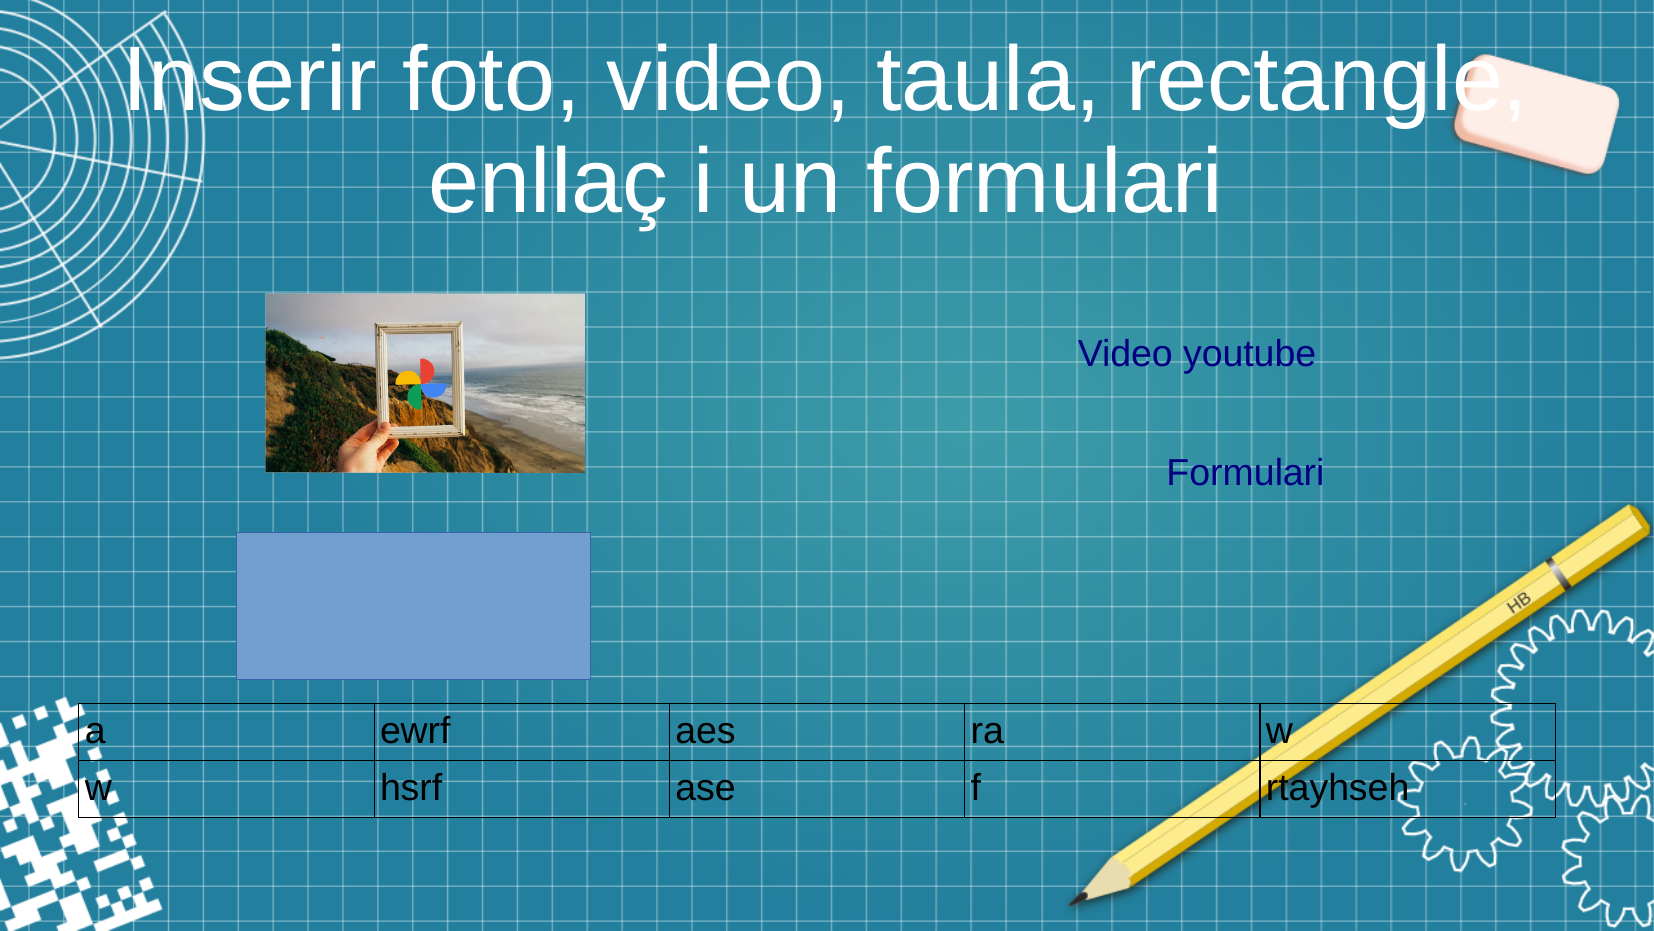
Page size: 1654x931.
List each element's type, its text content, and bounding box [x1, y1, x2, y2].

table_cell w [79, 761, 374, 817]
text_box Video youtube [1063, 325, 1359, 383]
text_box Formulari [1151, 443, 1350, 503]
table_header ra [965, 704, 1259, 760]
table_header a [79, 704, 374, 760]
table_cell f [965, 761, 1259, 817]
table_header ewrf [375, 704, 669, 760]
table_header aes [670, 704, 964, 760]
title Inserir foto, video, taula, rectangle, enllaç i un formulari [82, 23, 1571, 237]
text_box [236, 532, 591, 680]
table_cell ase [670, 761, 964, 817]
table_cell rtayhseh [1261, 761, 1555, 817]
table_header w [1261, 704, 1555, 760]
picture [0, 0, 1654, 931]
table_cell hsrf [375, 761, 669, 817]
